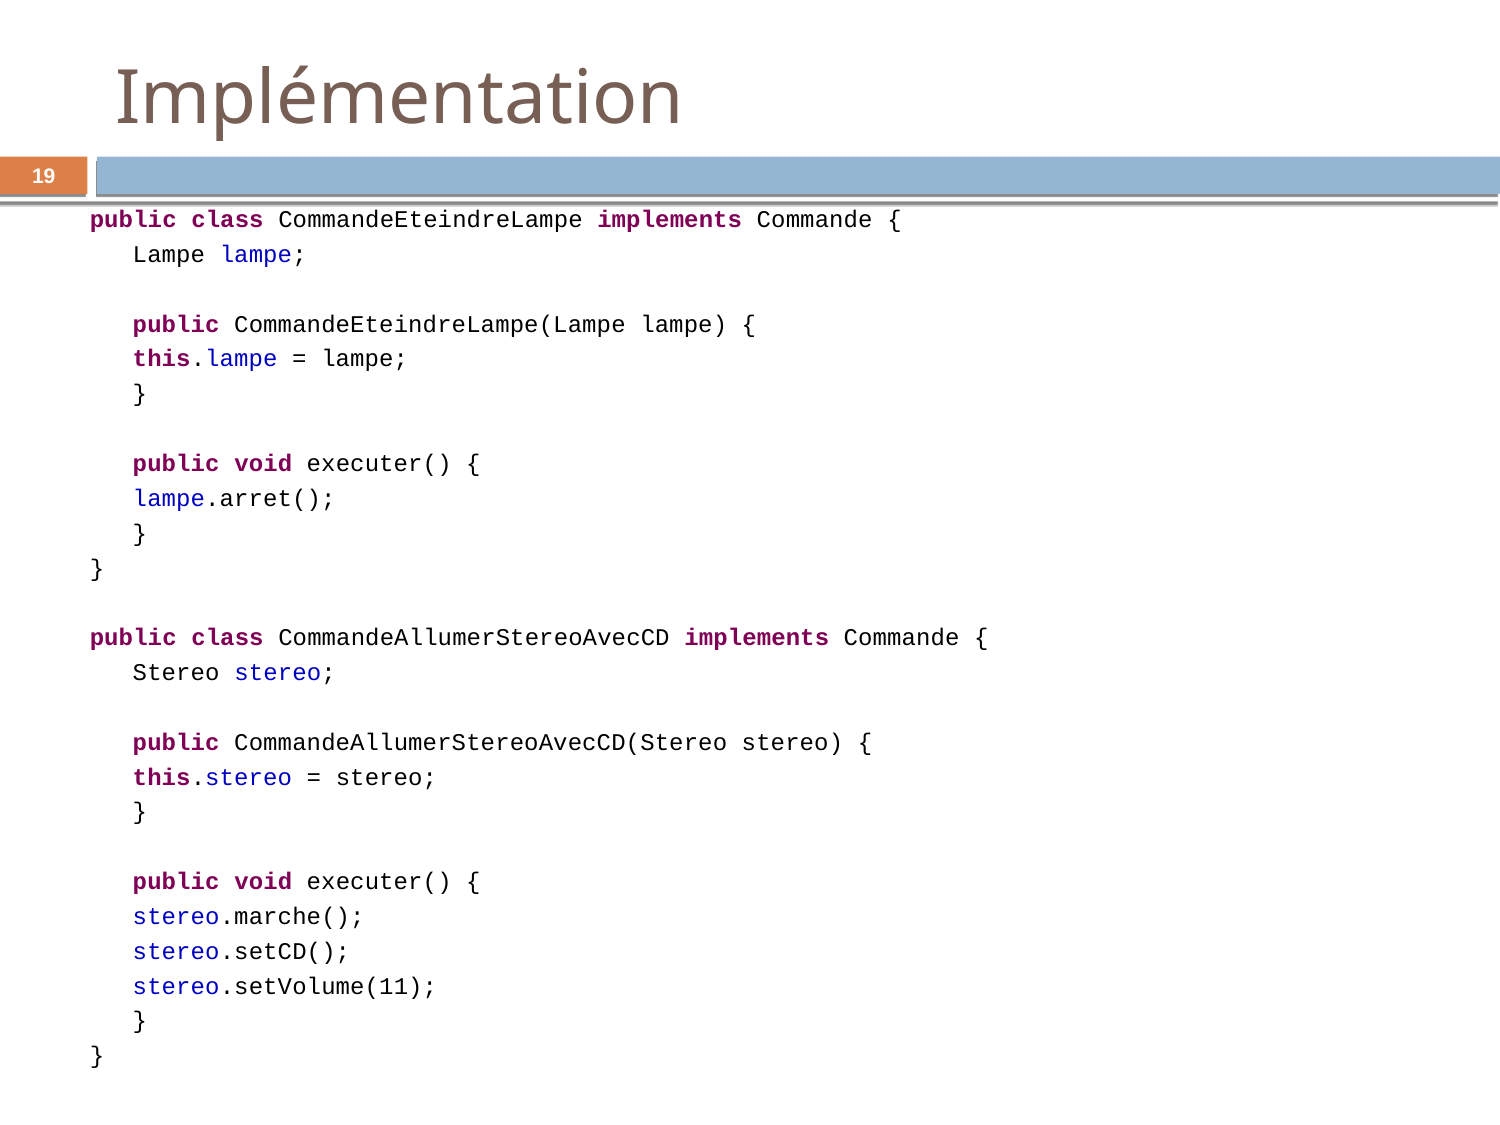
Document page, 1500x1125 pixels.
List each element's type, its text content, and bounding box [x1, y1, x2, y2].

list public class CommandeEteindreLampe implements Commande { Lampe lampe; public CommandeEteindreLampe(Lampe lampe) { this.lampe = lampe; } public void executer() { lampe.arret(); } } public class CommandeAllumerStereoAvecCD implements Commande { Stereo stereo; public CommandeAllumerStereoAvecCD(Stereo stereo) { this.stereo = stereo; } public void executer() { stereo.marche(); stereo.setCD(); stereo.setVolume(11); } } [75, 201, 1425, 1083]
title Implémentation [100, 37, 1438, 149]
slide_number <numéro> [0, 155, 88, 196]
